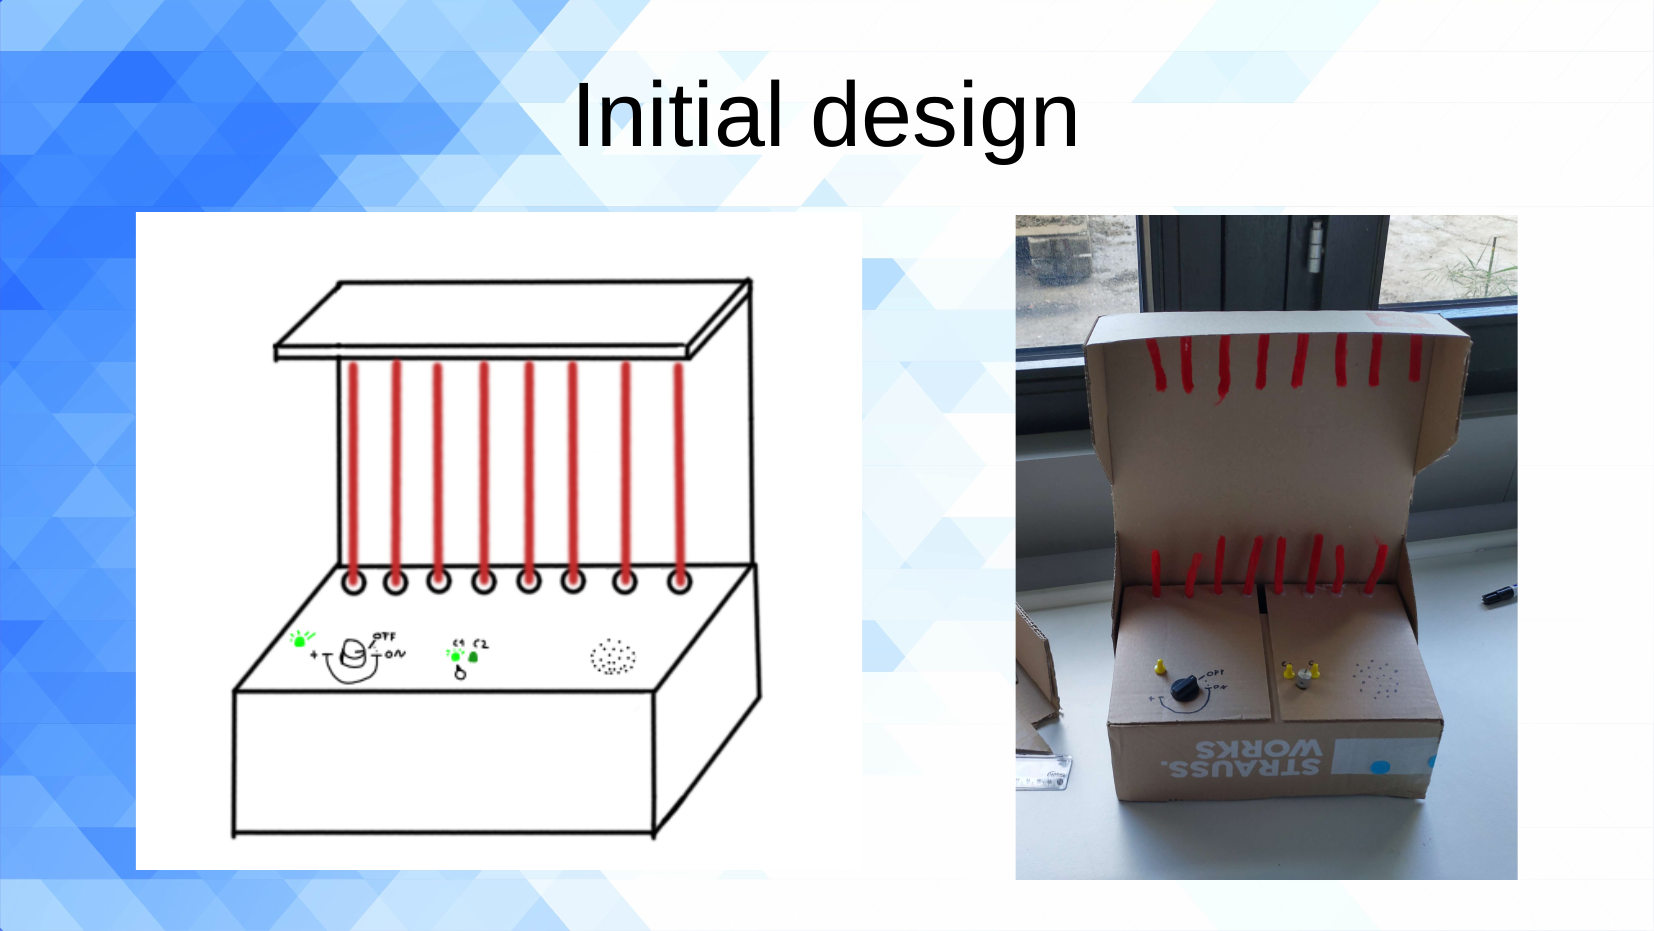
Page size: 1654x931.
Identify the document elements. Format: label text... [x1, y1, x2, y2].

picture [0, 0, 1654, 931]
title Initial design [82, 37, 1571, 193]
